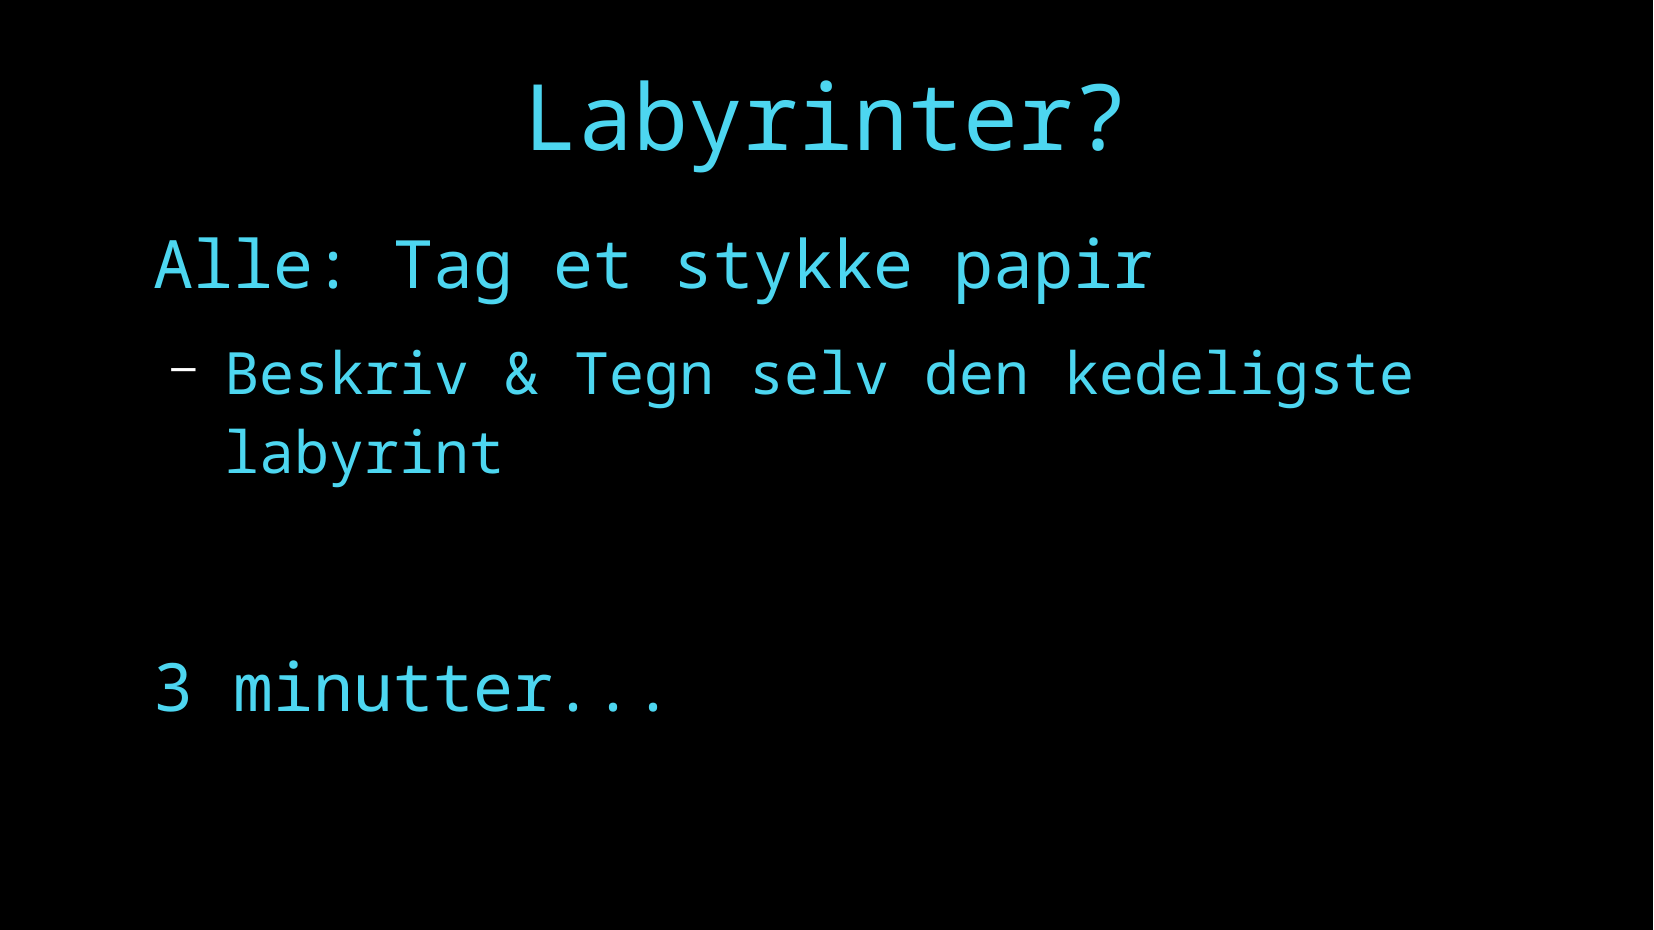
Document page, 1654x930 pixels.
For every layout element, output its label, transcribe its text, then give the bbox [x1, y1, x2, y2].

title Labyrinter? [82, 37, 1571, 193]
list Alle: Tag et stykke papir Beskriv & Tegn selv den kedeligste labyrint 3 minutter... [82, 217, 1571, 757]
